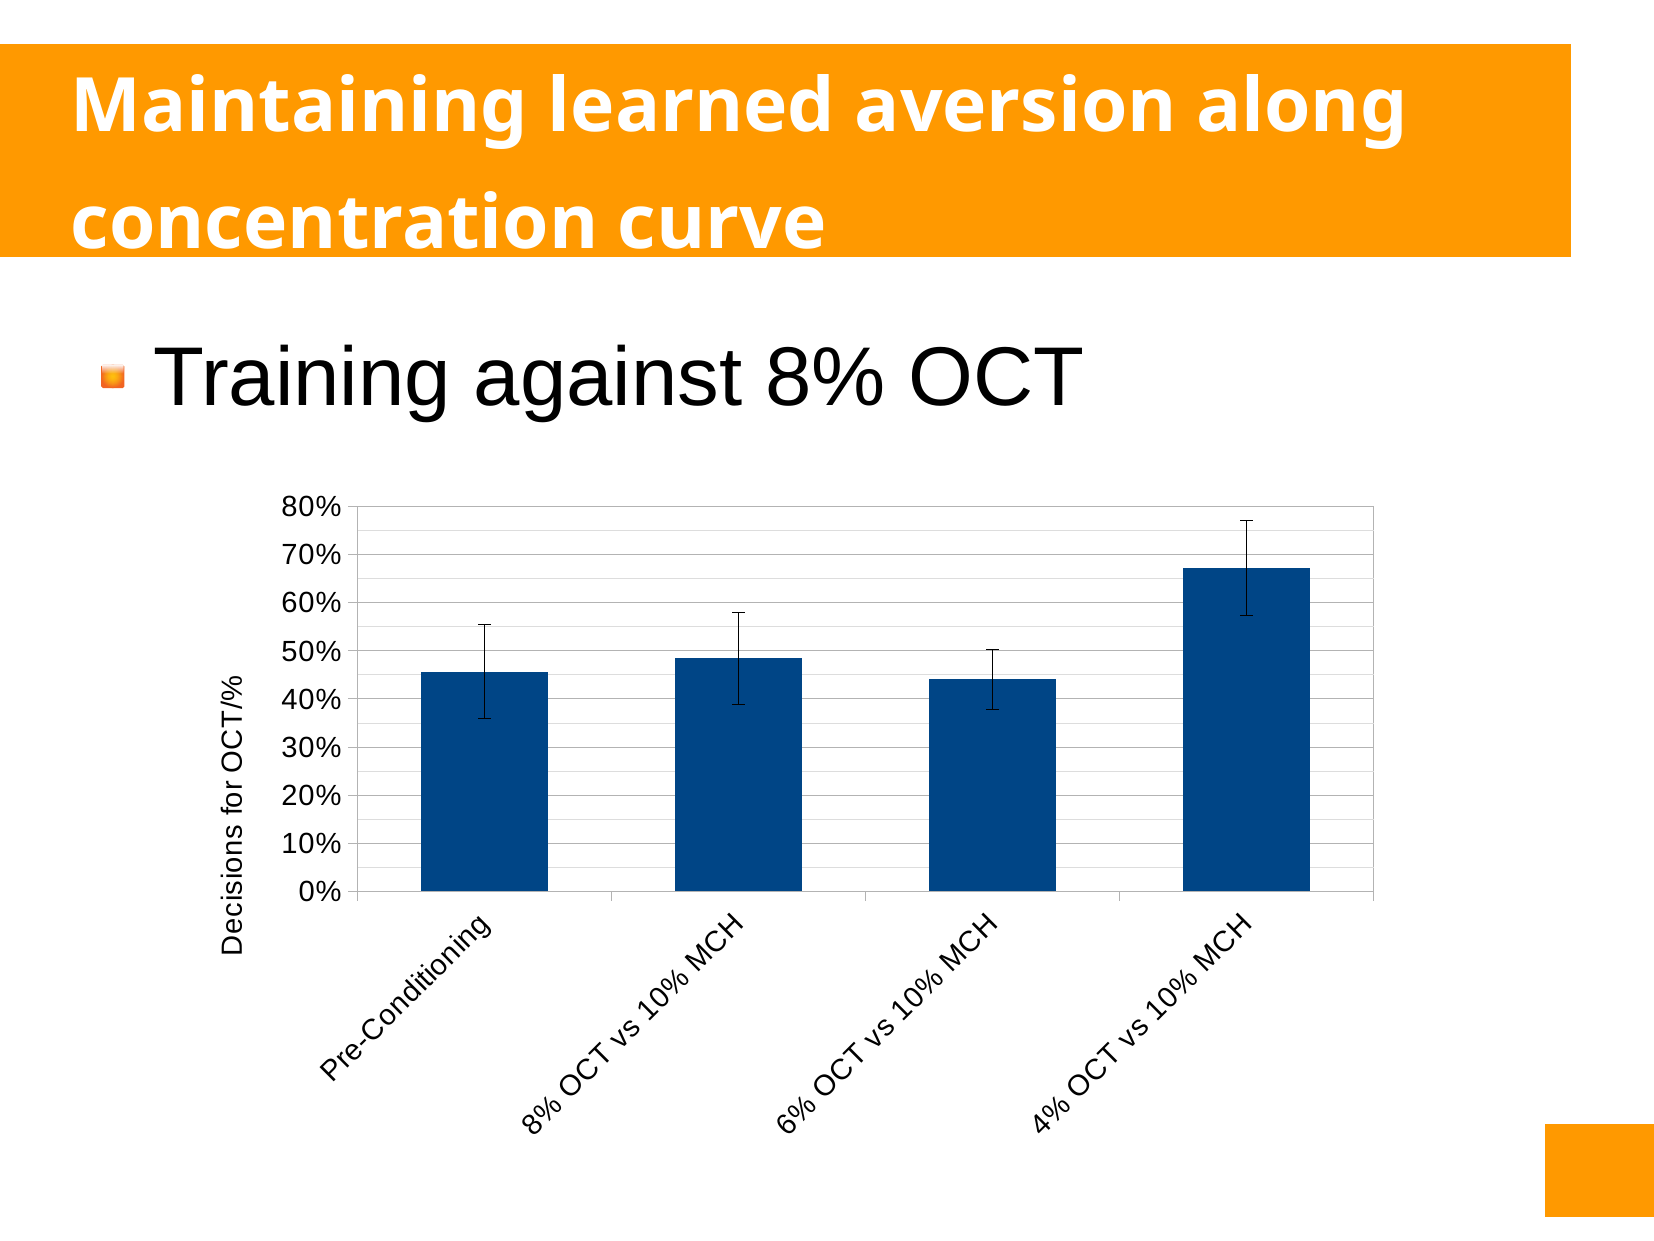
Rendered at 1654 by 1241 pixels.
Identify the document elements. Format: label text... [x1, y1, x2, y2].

title Maintaining learned aversion along concentration curve [70, 49, 1559, 257]
list Training against 8% OCT [82, 330, 1571, 1096]
chart [180, 476, 1399, 1156]
text_box [0, 44, 1571, 257]
text_box [1545, 1124, 1654, 1217]
